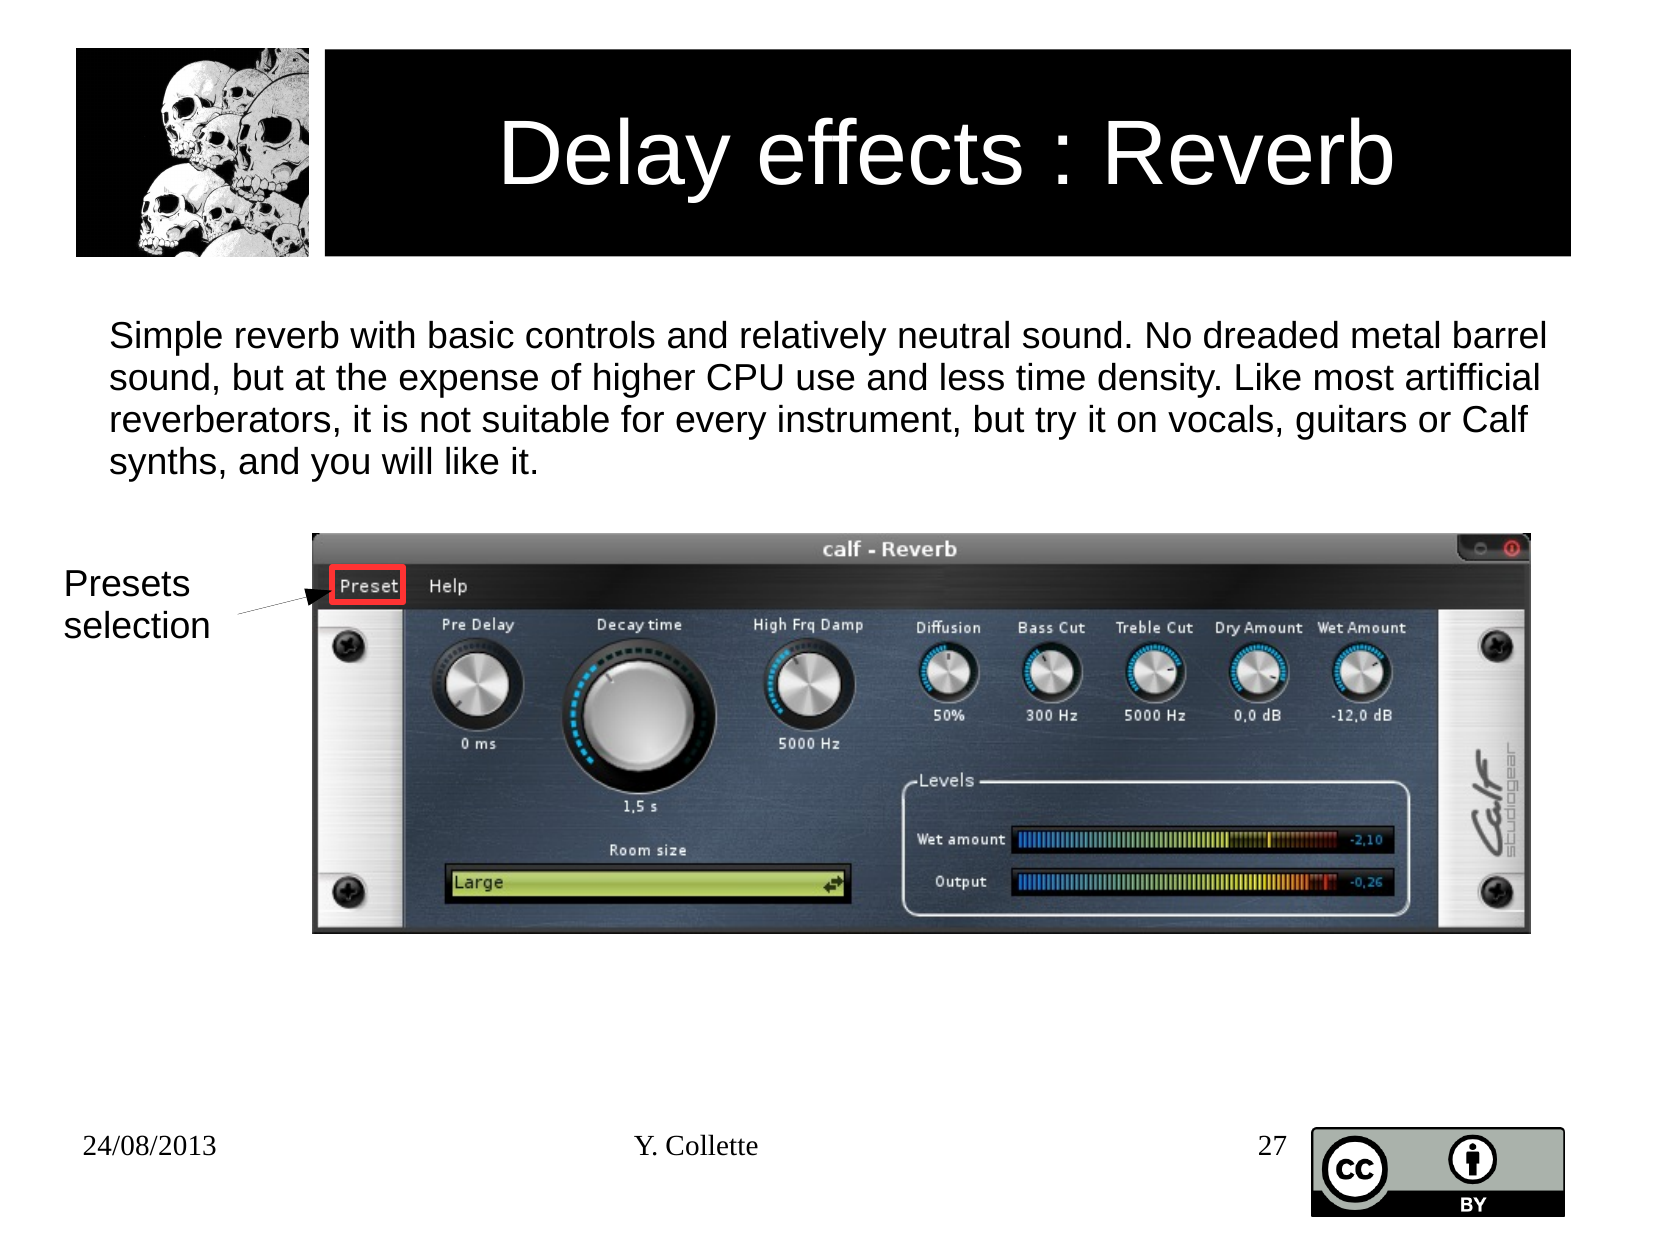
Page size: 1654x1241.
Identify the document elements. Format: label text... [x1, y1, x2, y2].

picture [335, 570, 400, 599]
title Delay effects : Reverb [324, 49, 1571, 257]
picture [1311, 1127, 1565, 1217]
picture [76, 48, 309, 257]
picture [312, 533, 1531, 934]
text_box Simple reverb with basic controls and relatively neutral sound. No dreaded metal barrel sound, but at the expense of higher CPU use and less time density. Like most artifficial reverberators, it is not suitable for every instrument, but try it on vocals, guitars or Calf synths, and you will like it. [94, 307, 1571, 490]
text_box Presets selection [48, 555, 238, 654]
